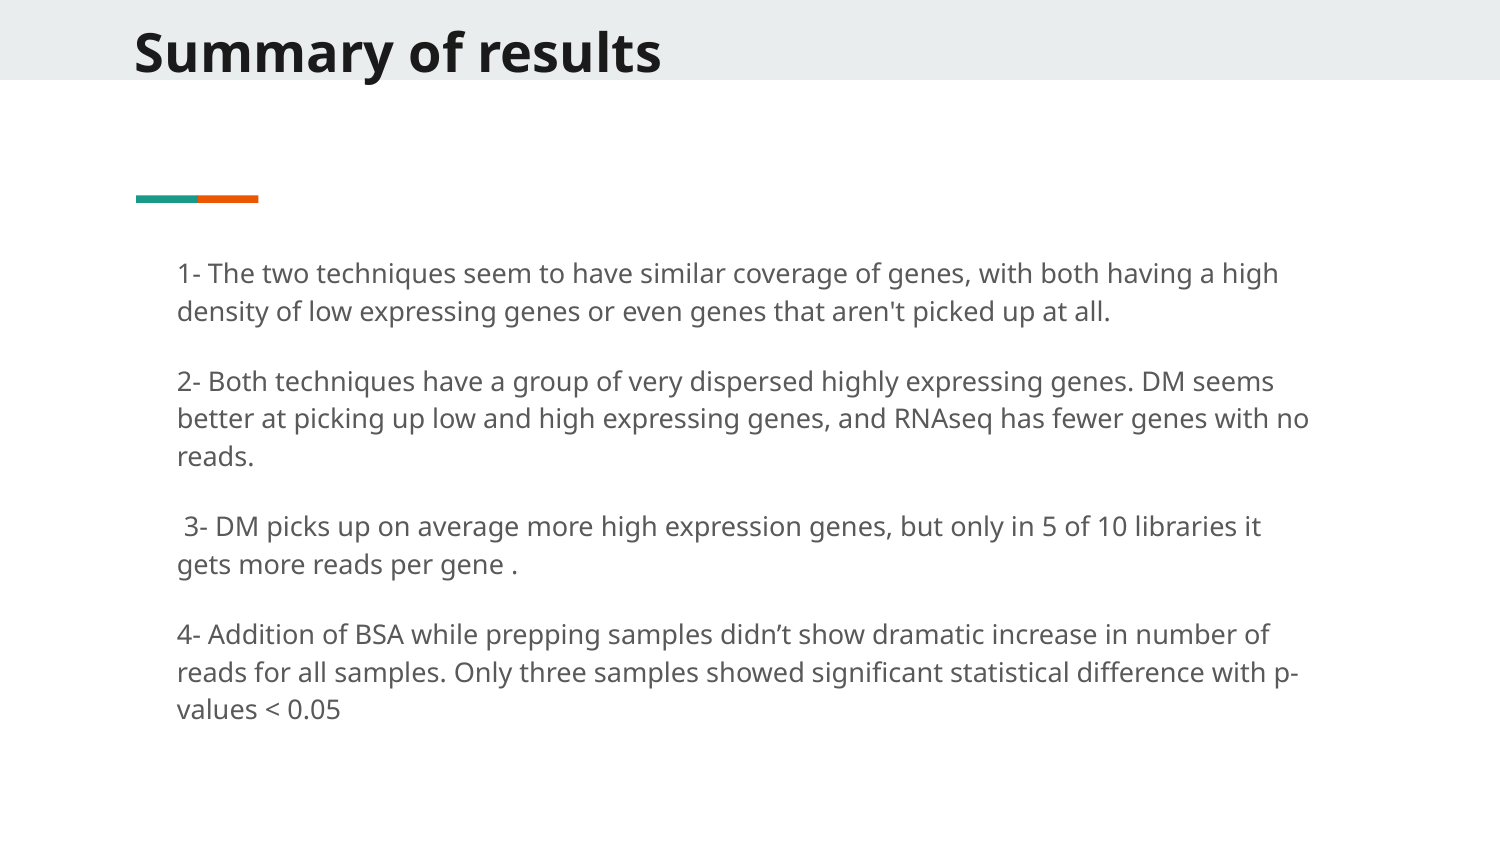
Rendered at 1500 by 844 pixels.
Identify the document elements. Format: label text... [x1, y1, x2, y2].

title Summary of results [119, 3, 1381, 92]
list 1- The two techniques seem to have similar coverage of genes, with both having a high density of low expressing genes or even genes that aren't picked up at all. 2- Both techniques have a group of very dispersed highly expressing genes. DM seems better at picking up low and high expressing genes, and RNAseq has fewer genes with no reads. 3- DM picks up on average more high expression genes, but only in 5 of 10 libraries it gets more reads per gene . 4- Addition of BSA while prepping samples didn’t show dramatic increase in number of reads for all samples. Only three samples showed significant statistical difference with p-values < 0.05 [161, 236, 1333, 730]
